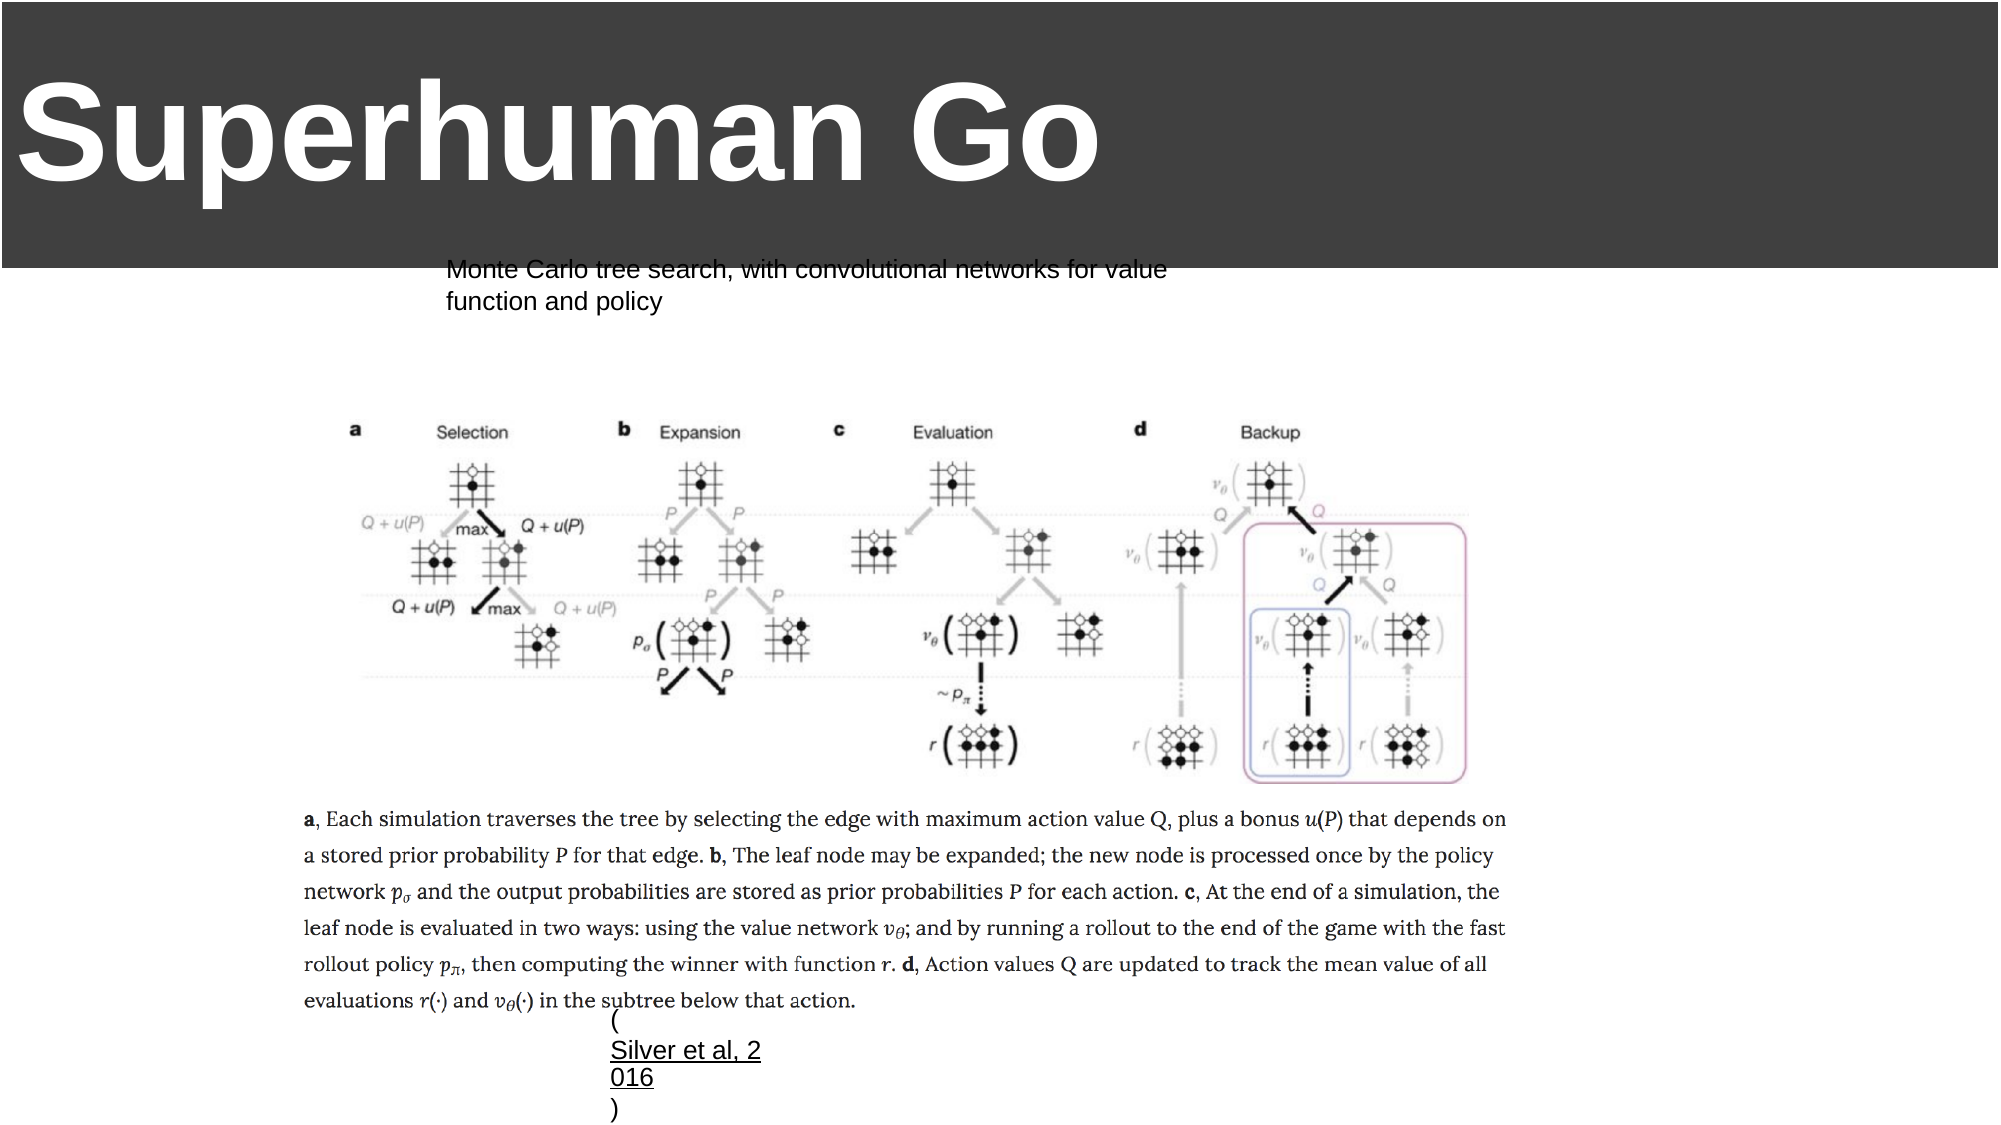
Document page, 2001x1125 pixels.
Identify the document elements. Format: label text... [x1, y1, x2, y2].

text_box Monte Carlo tree search, with convolutional networks for value function and policy [440, 246, 1200, 323]
title Superhuman Go [0, 0, 1988, 250]
picture [268, 397, 1528, 1023]
text_box (Silver et al, 2016) [604, 1011, 778, 1088]
